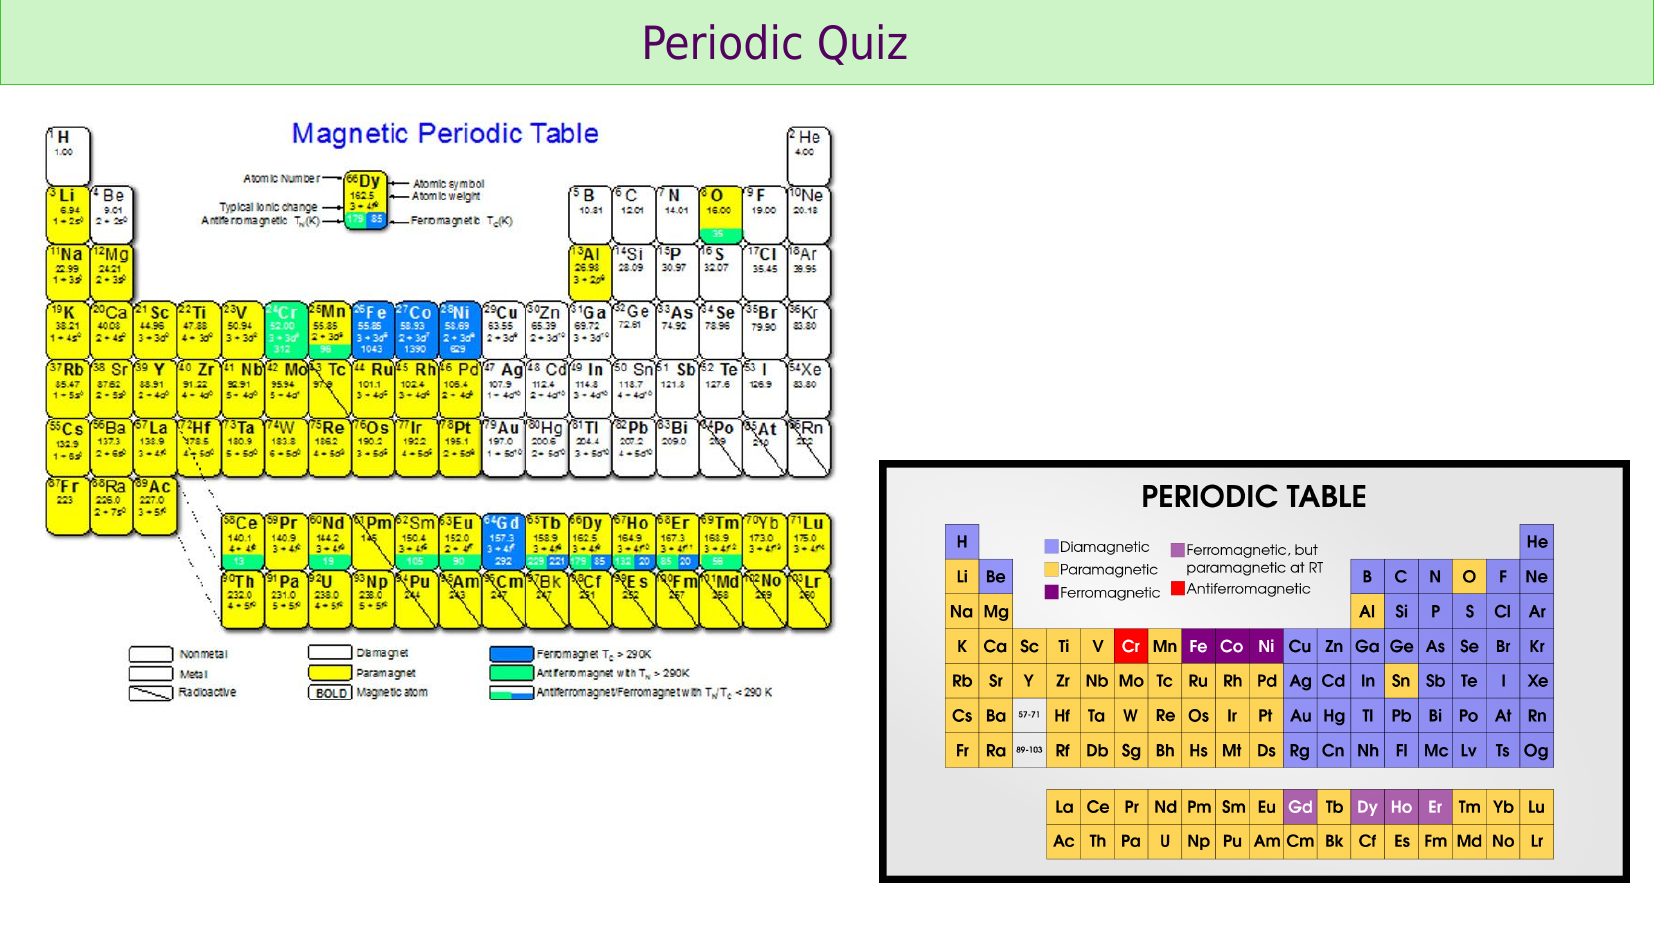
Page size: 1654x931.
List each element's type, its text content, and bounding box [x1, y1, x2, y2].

text_box [0, 0, 1654, 85]
picture [879, 460, 1630, 883]
text_box Periodic Quiz [626, 9, 937, 78]
picture [33, 114, 850, 712]
